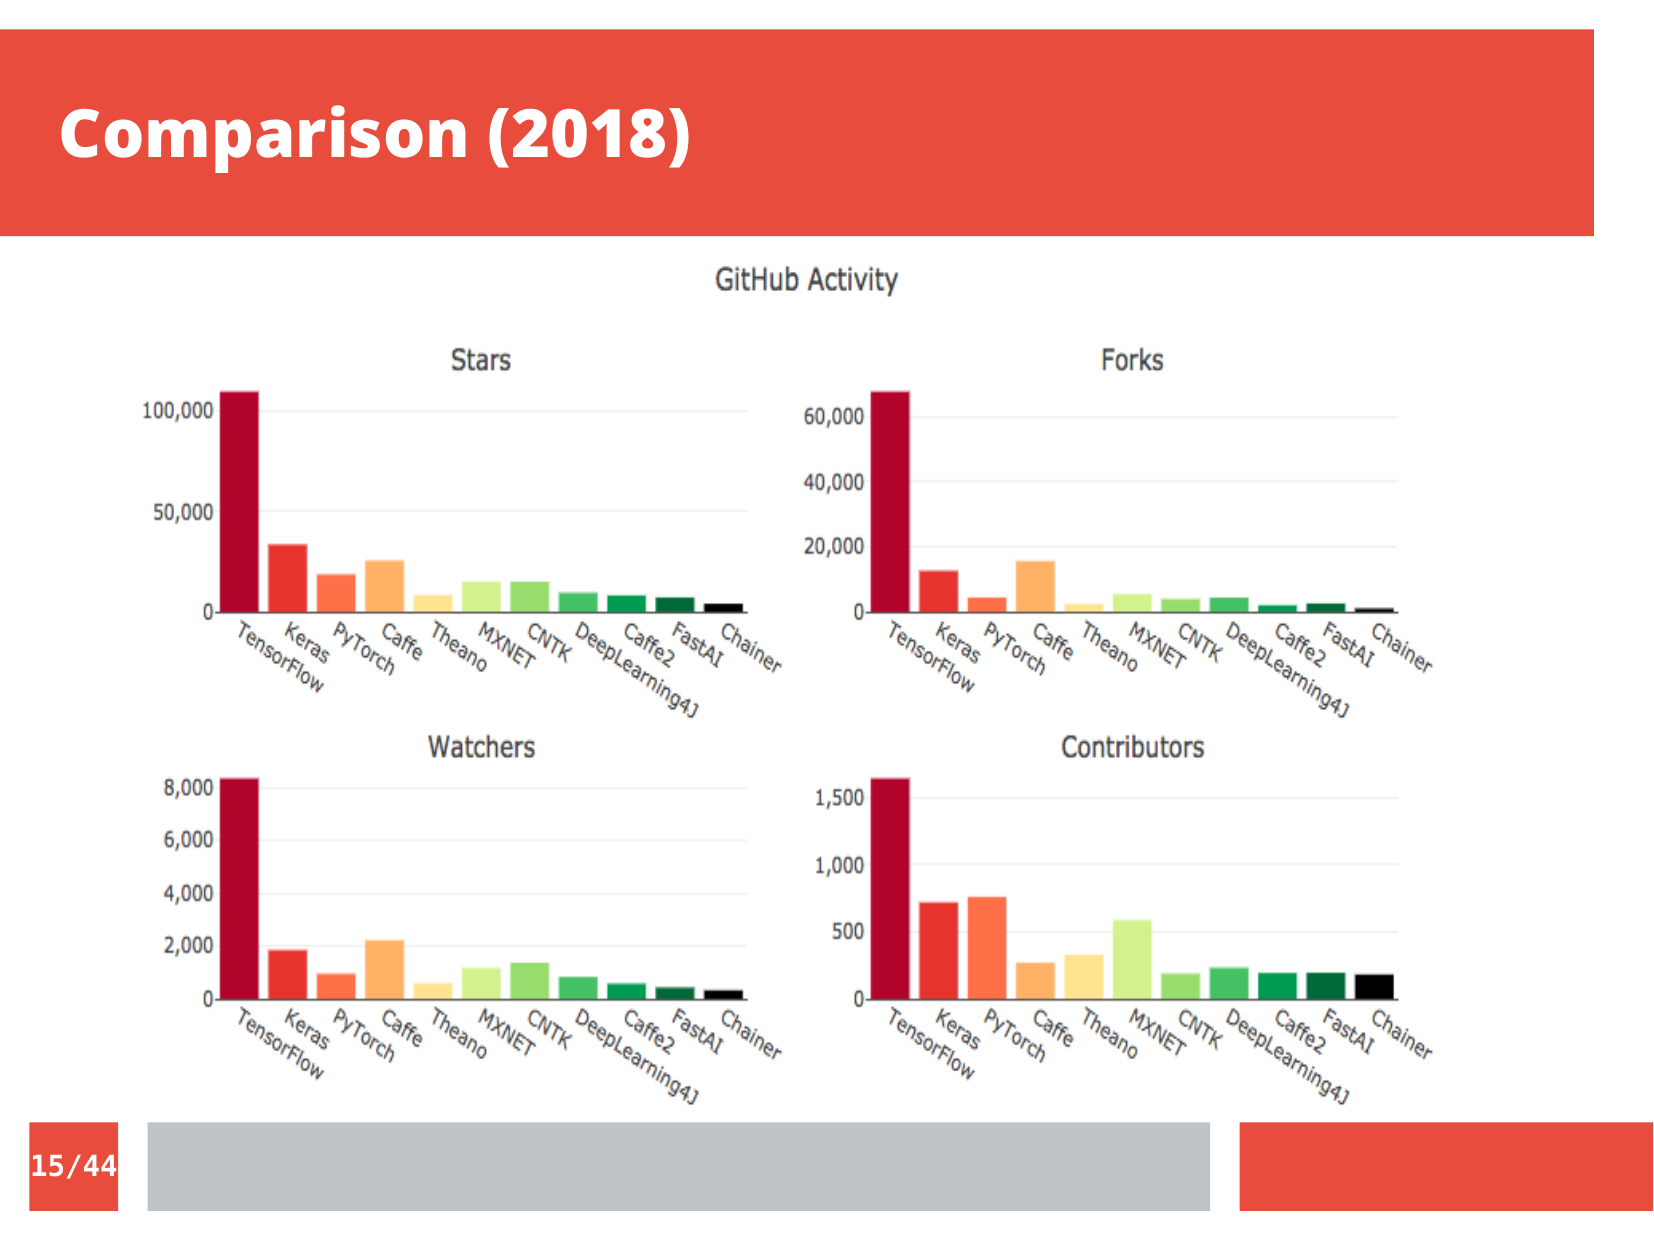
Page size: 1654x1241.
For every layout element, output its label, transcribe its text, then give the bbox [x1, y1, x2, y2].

picture [134, 241, 1485, 1111]
title Comparison (2018) [58, 90, 1594, 178]
